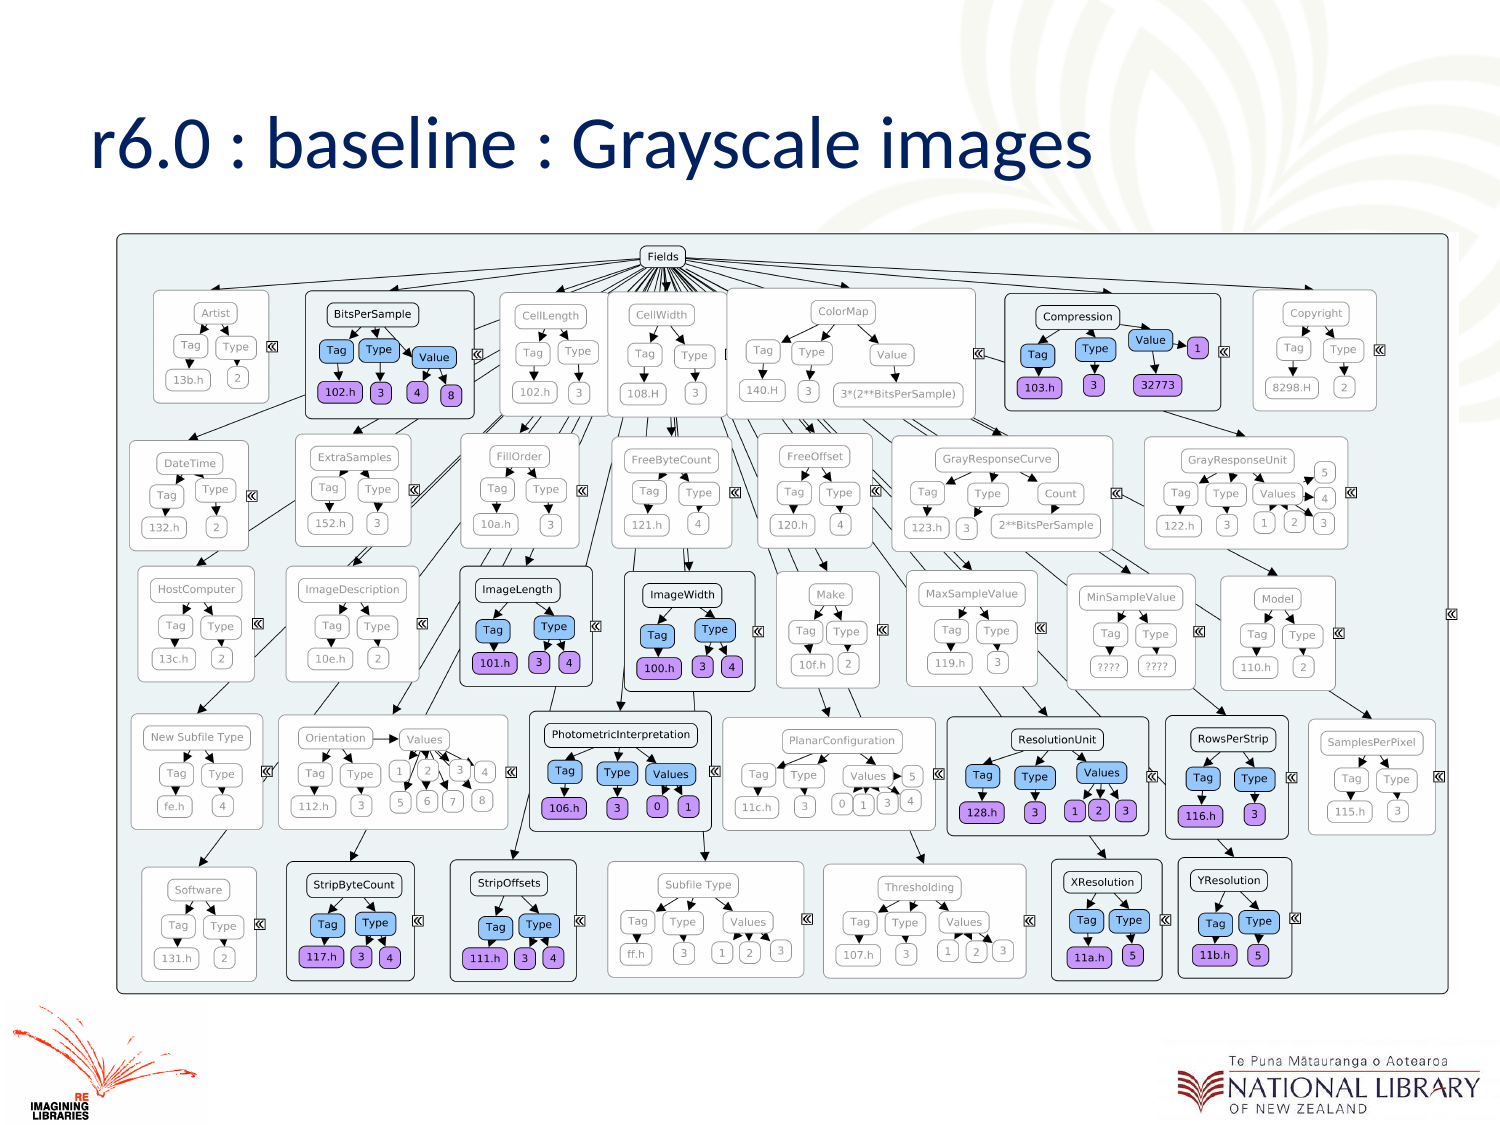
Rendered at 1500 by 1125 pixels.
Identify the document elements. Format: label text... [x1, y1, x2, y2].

picture [0, 0, 1500, 1125]
title r6.0 : baseline : Grayscale images [75, 45, 1426, 233]
